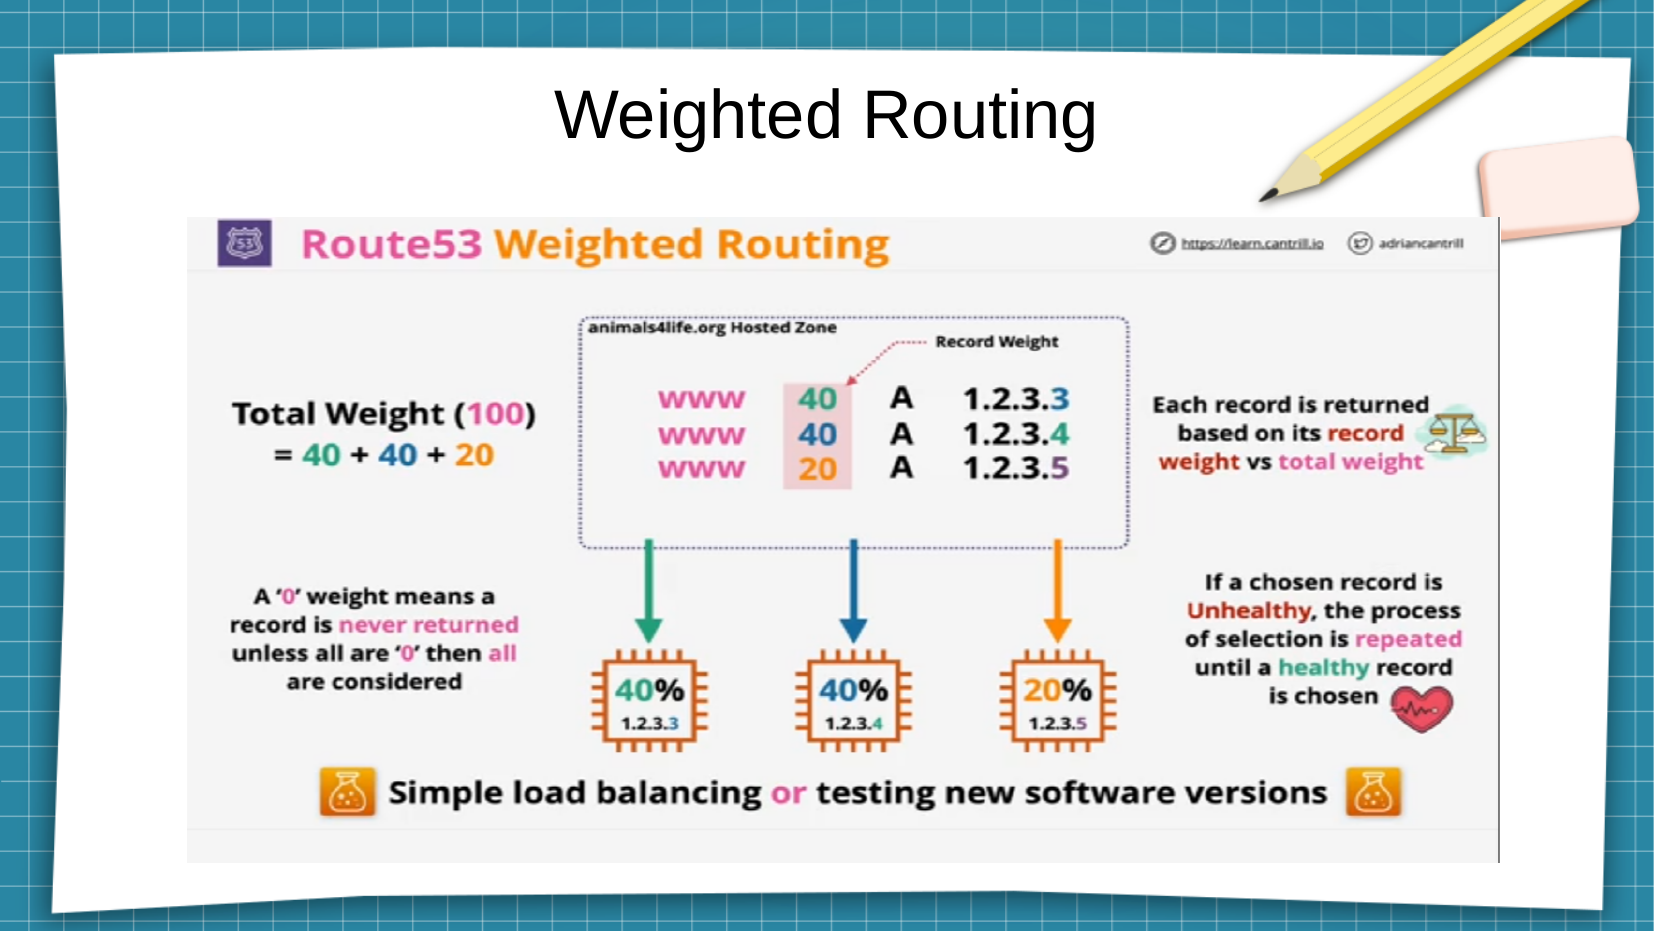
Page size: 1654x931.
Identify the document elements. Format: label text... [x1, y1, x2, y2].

picture [0, 0, 1654, 931]
title Weighted Routing [82, 37, 1571, 193]
